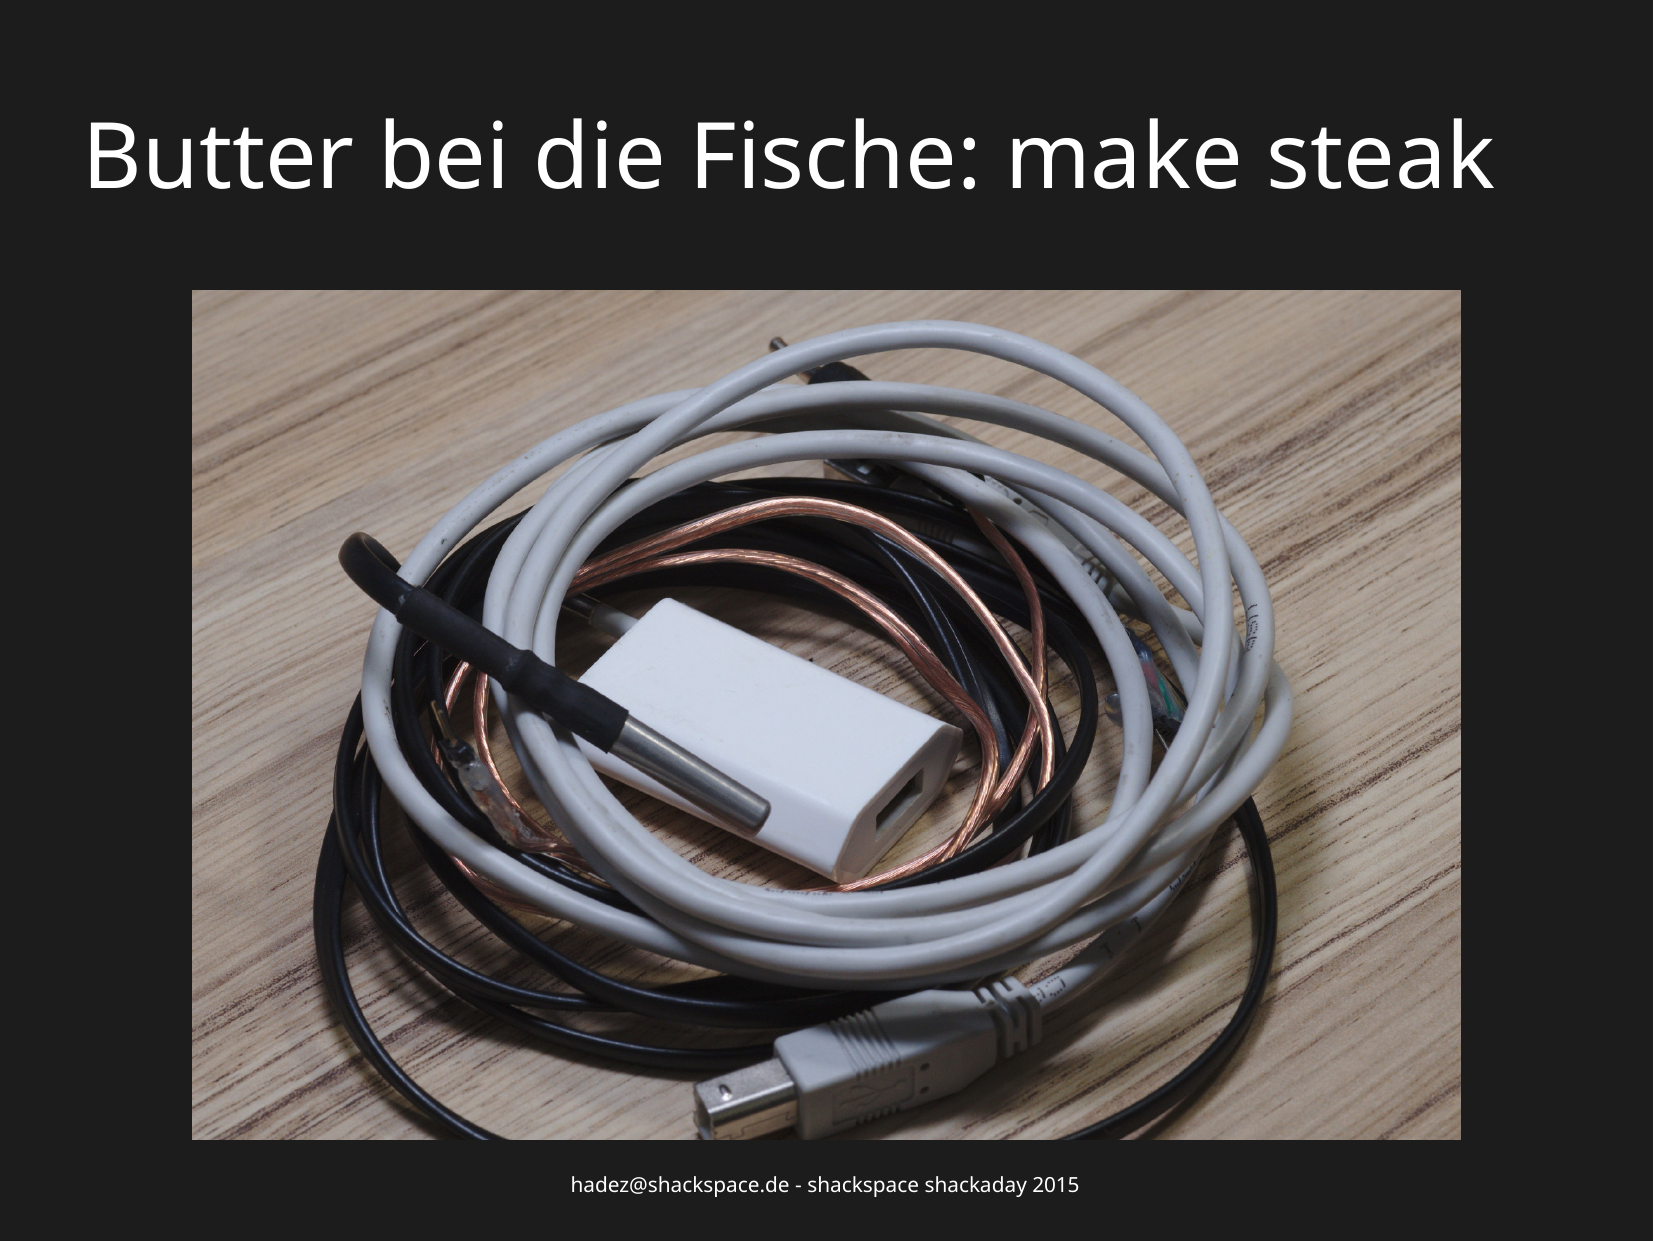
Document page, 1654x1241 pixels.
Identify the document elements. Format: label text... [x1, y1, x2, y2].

picture [192, 290, 1461, 1140]
title Butter bei die Fische: make steak [82, 49, 1571, 257]
